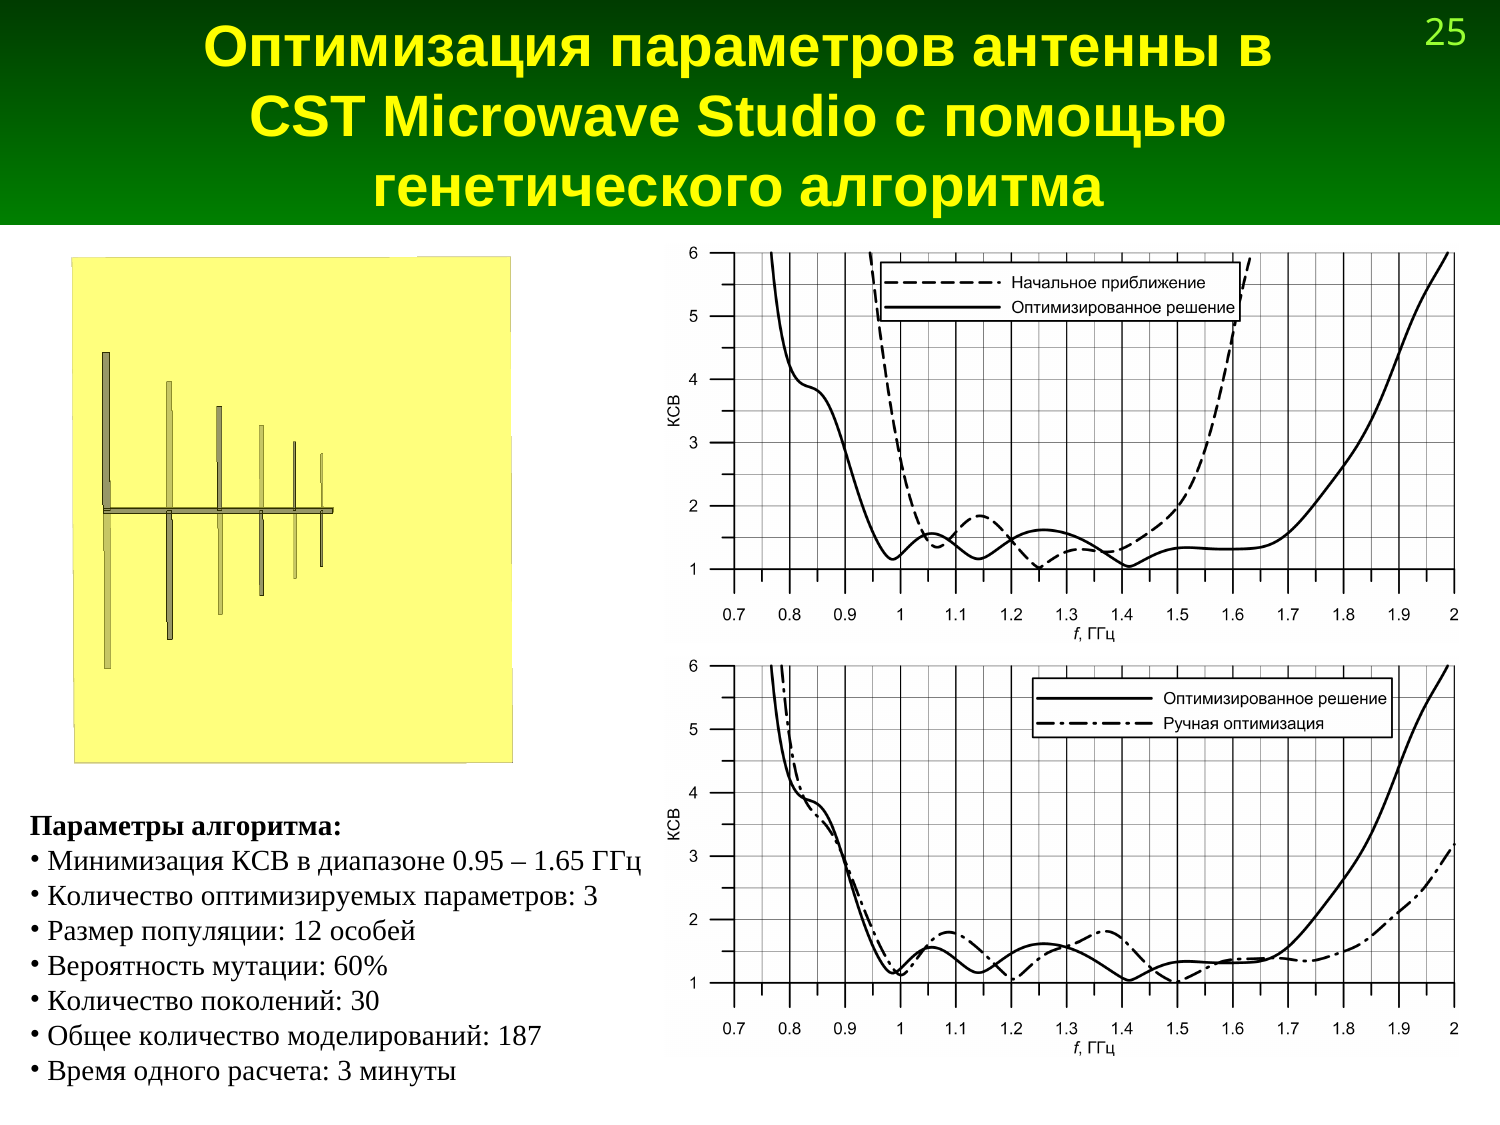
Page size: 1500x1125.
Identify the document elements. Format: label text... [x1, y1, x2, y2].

picture [53, 243, 524, 776]
title Оптимизация параметров антенны в CST Microwave Studio с помощью генетического алгоритма [88, 18, 1389, 207]
text_box Параметры алгоритма: Минимизация КСВ в диапазоне 0.95 – 1.65 ГГц Количество оптимизируемых параметров: 3 Размер популяции: 12 особей Вероятность мутации: 60% Количество поколений: 30 Общее количество моделирований: 187 Время одного расчета: 3 минуты [15, 798, 658, 1094]
picture [664, 243, 1459, 643]
picture [664, 656, 1459, 1057]
